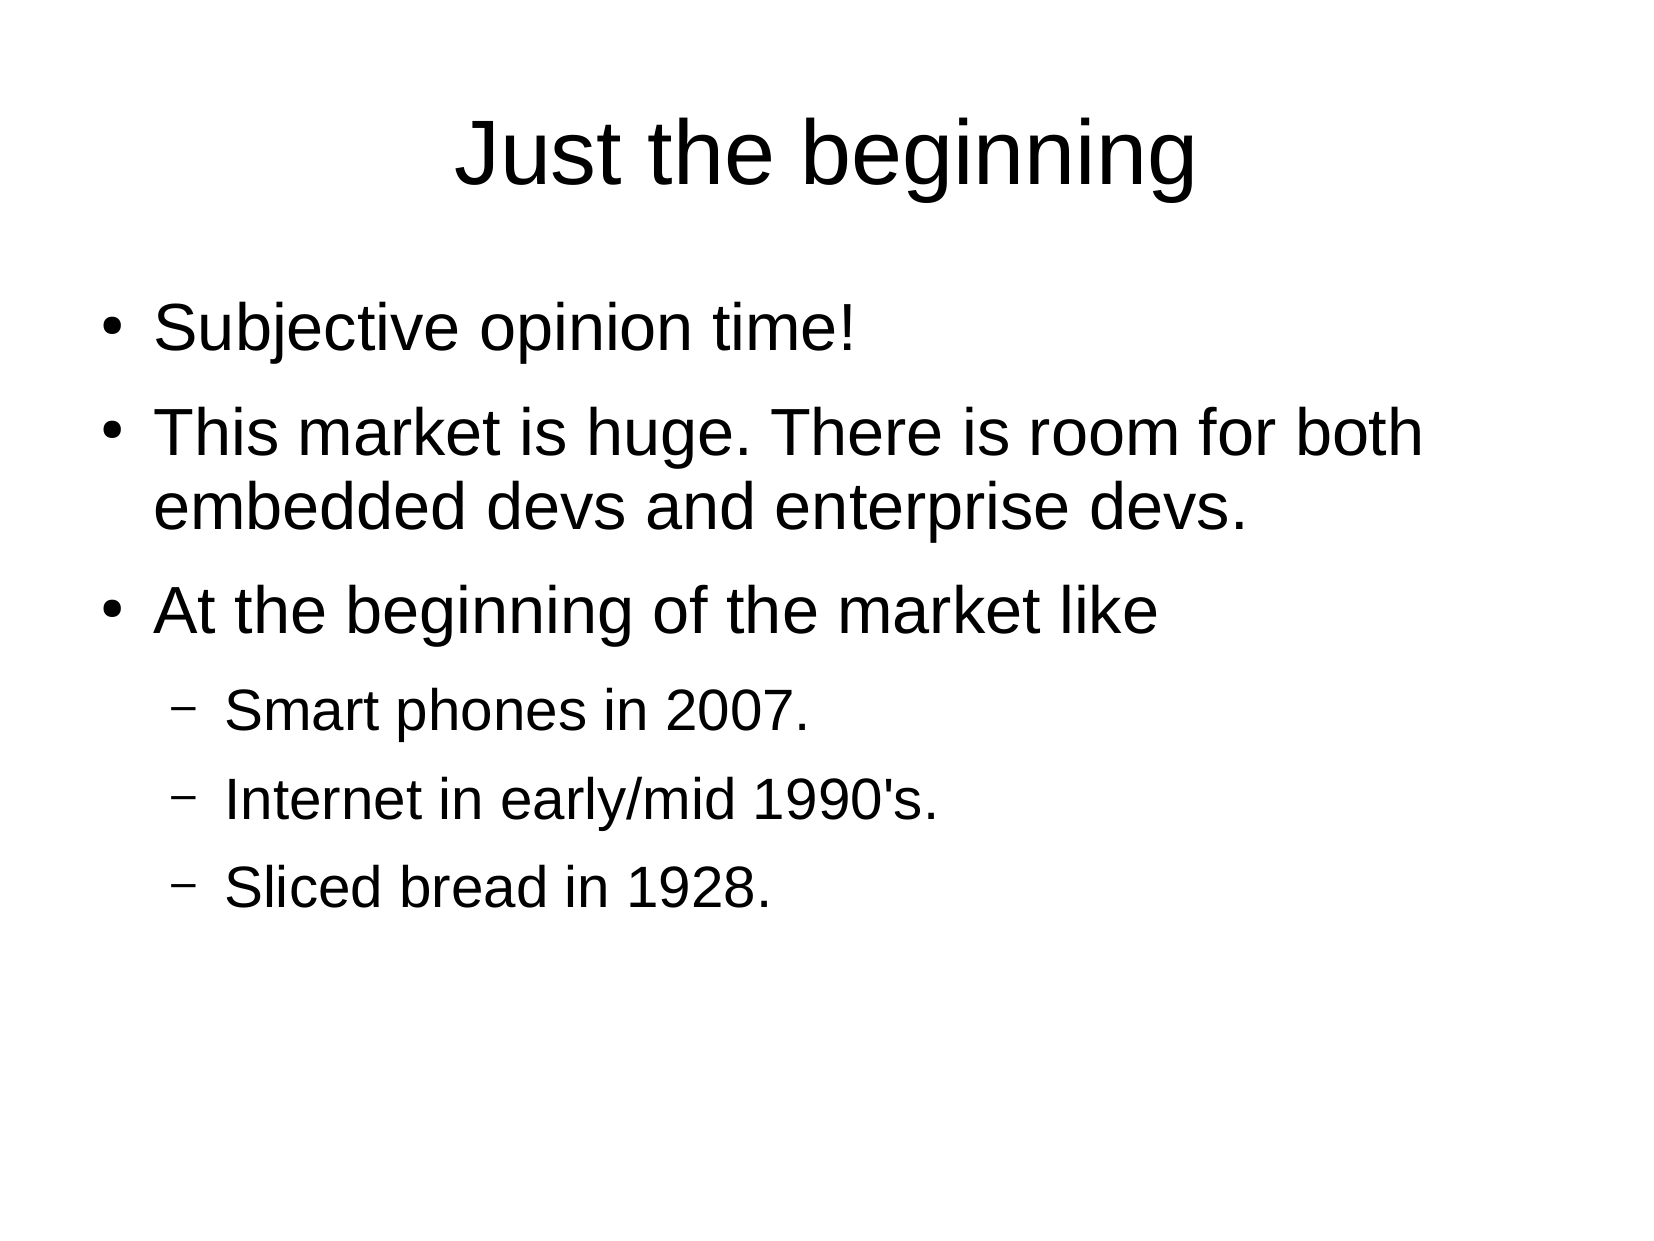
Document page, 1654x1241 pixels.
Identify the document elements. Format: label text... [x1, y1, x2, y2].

title Just the beginning [82, 49, 1571, 257]
list Subjective opinion time! This market is huge. There is room for both embedded devs and enterprise devs. At the beginning of the market like Smart phones in 2007. Internet in early/mid 1990's. Sliced bread in 1928. [82, 290, 1571, 1010]
